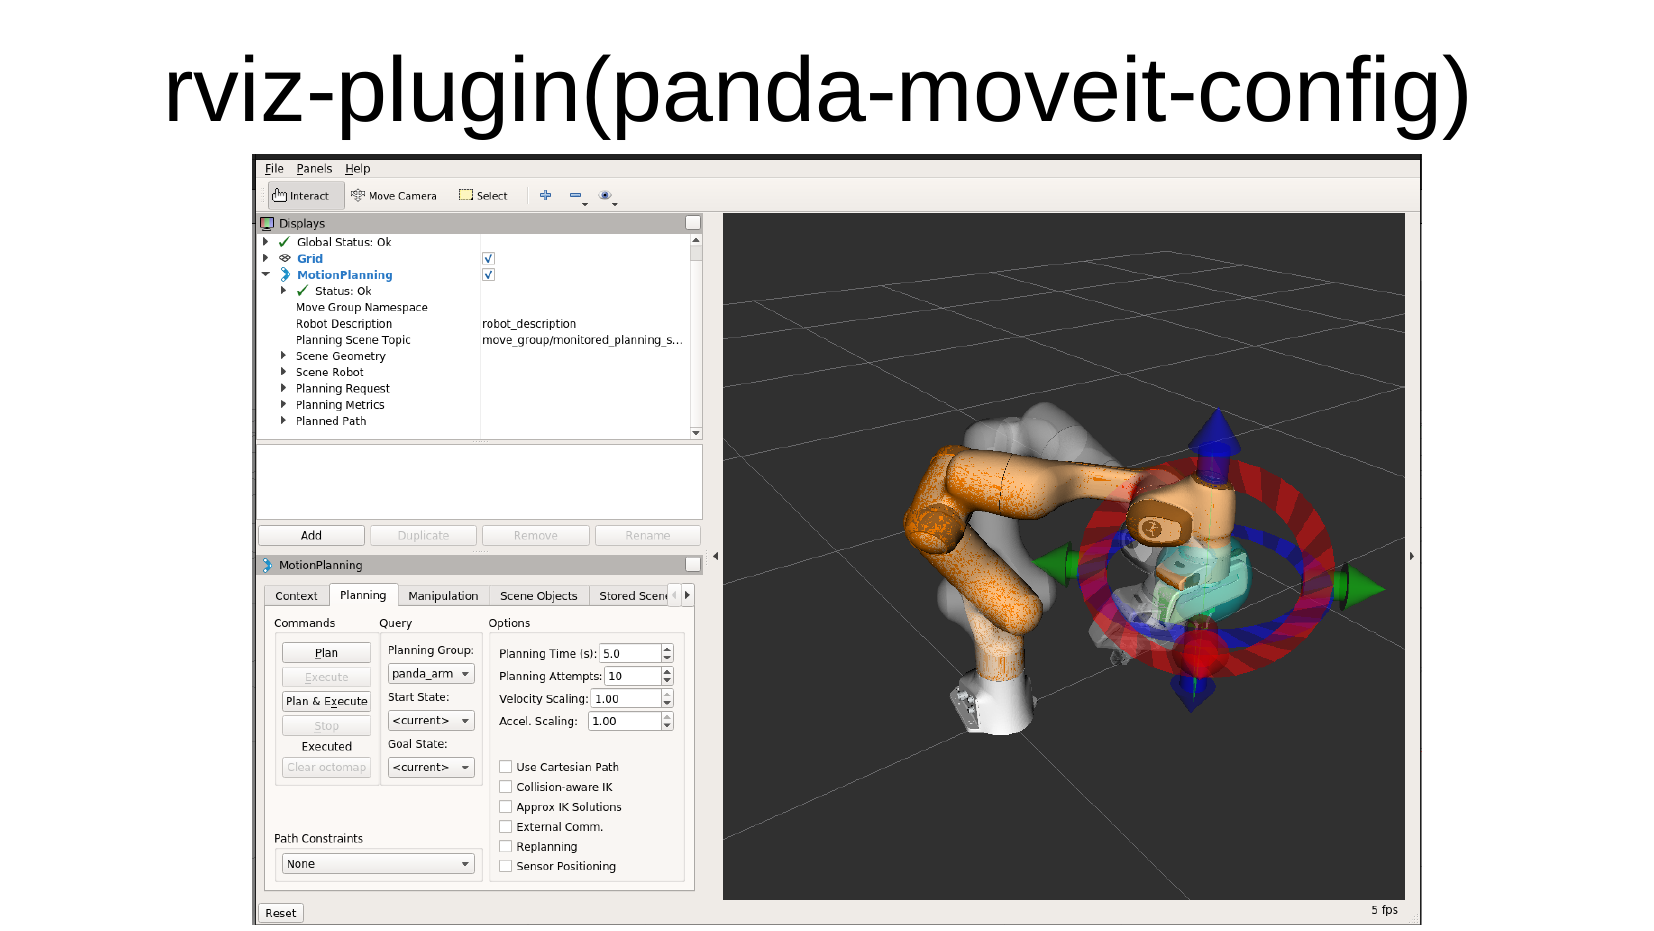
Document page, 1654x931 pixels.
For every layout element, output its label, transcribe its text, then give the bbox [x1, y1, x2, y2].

title rviz-plugin(panda-moveit-config) [75, 11, 1564, 168]
picture [252, 154, 1422, 925]
